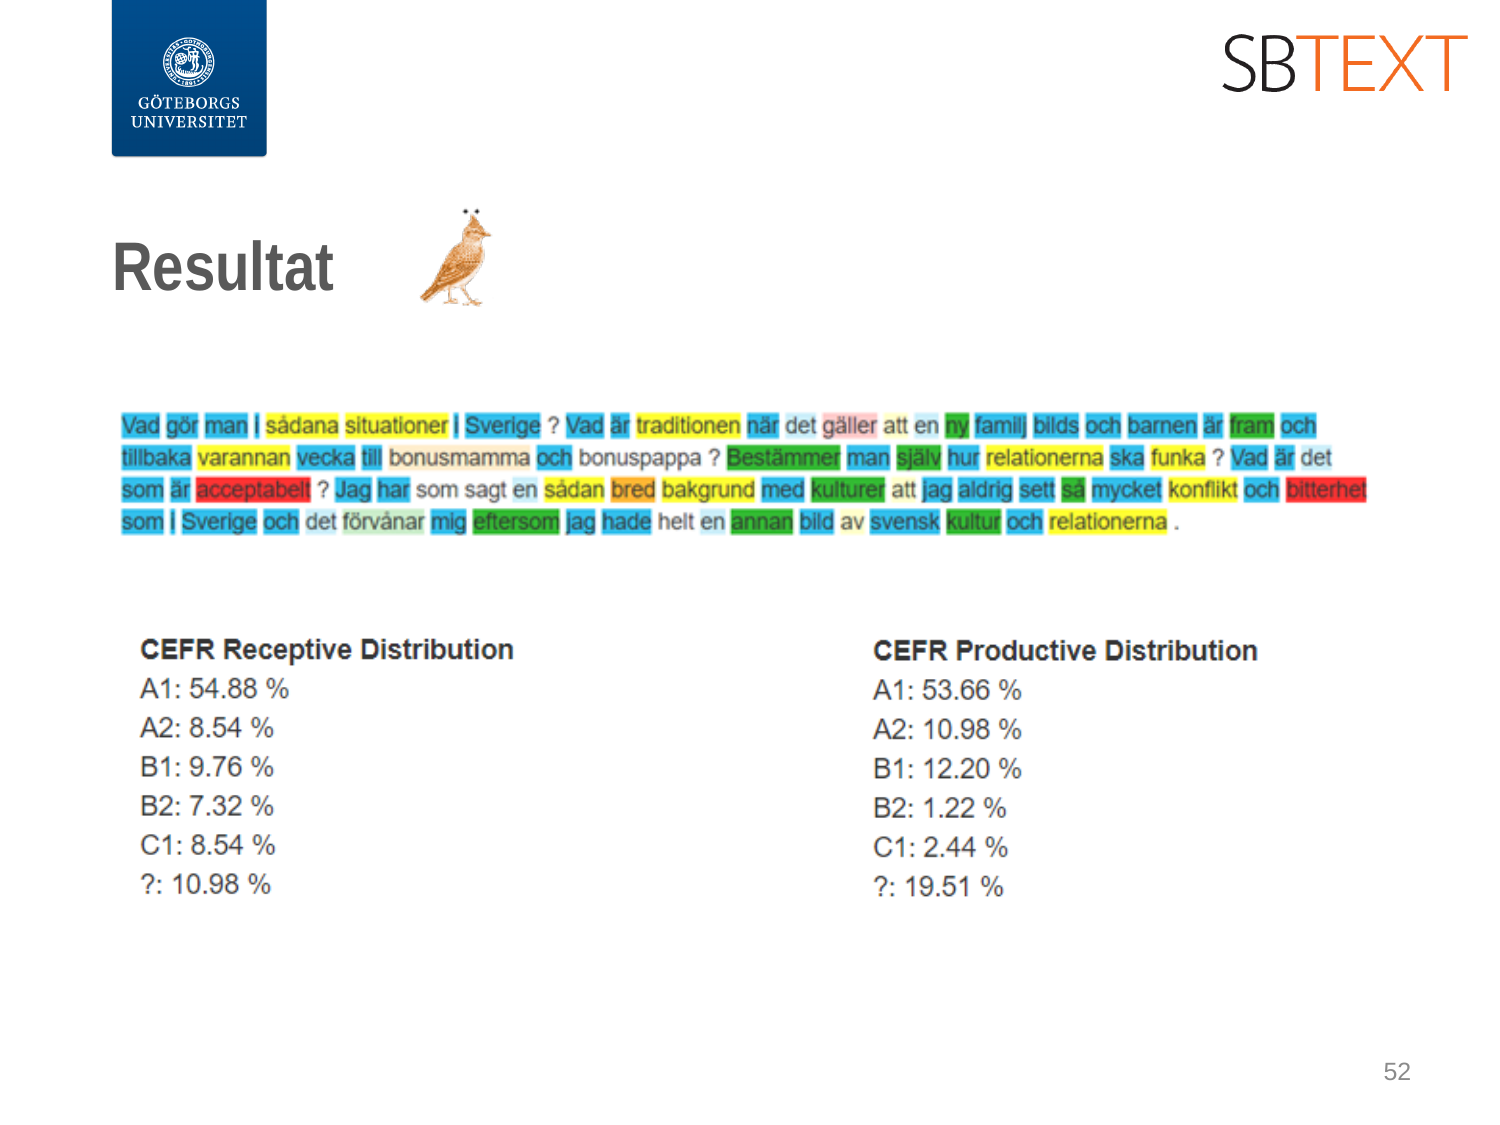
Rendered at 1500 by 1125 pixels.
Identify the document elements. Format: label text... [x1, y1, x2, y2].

picture [1205, 19, 1476, 110]
slide_number <number> [1316, 1051, 1412, 1091]
picture [135, 625, 532, 917]
picture [110, 0, 268, 159]
picture [112, 405, 1388, 558]
picture [868, 623, 1264, 906]
title Resultat [112, 231, 1412, 362]
picture [419, 205, 494, 307]
